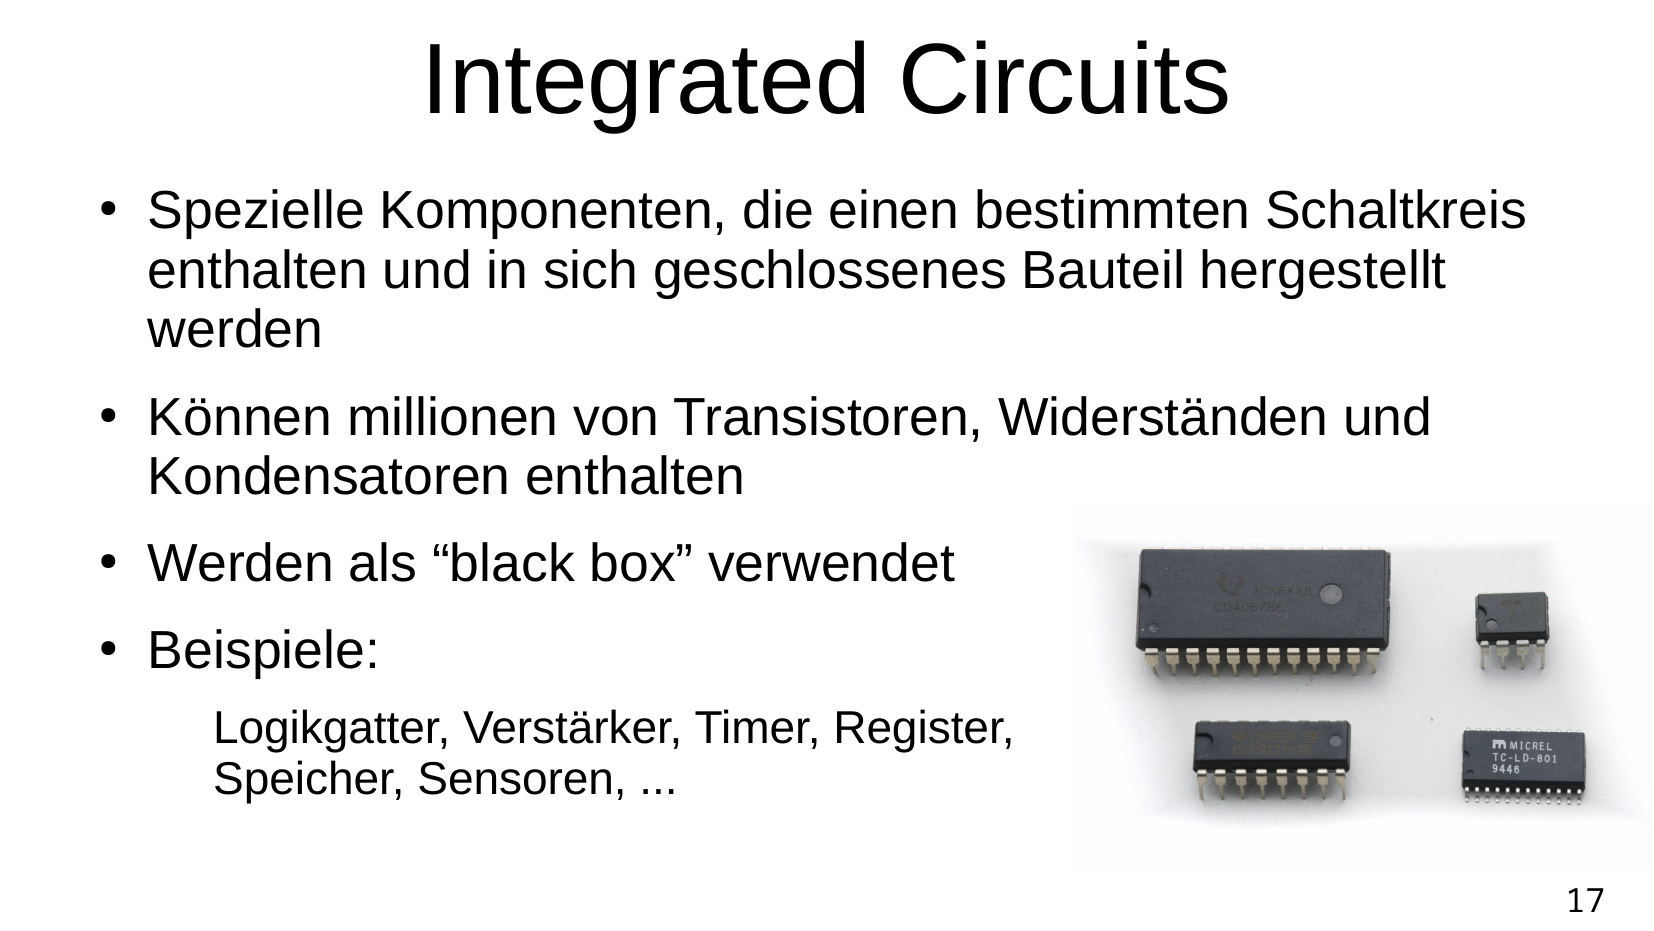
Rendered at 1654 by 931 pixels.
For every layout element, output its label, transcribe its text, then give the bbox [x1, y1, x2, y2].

list Spezielle Komponenten, die einen bestimmten Schaltkreis enthalten und in sich geschlossenes Bauteil hergestellt werden Können millionen von Transistoren, Widerständen und Kondensatoren enthalten Werden als “black box” verwendet Beispiele: Logikgatter, Verstärker, Timer, Register, Speicher, Sensoren, ... [82, 180, 1571, 811]
picture [1072, 503, 1651, 871]
title Integrated Circuits [82, 1, 1571, 157]
